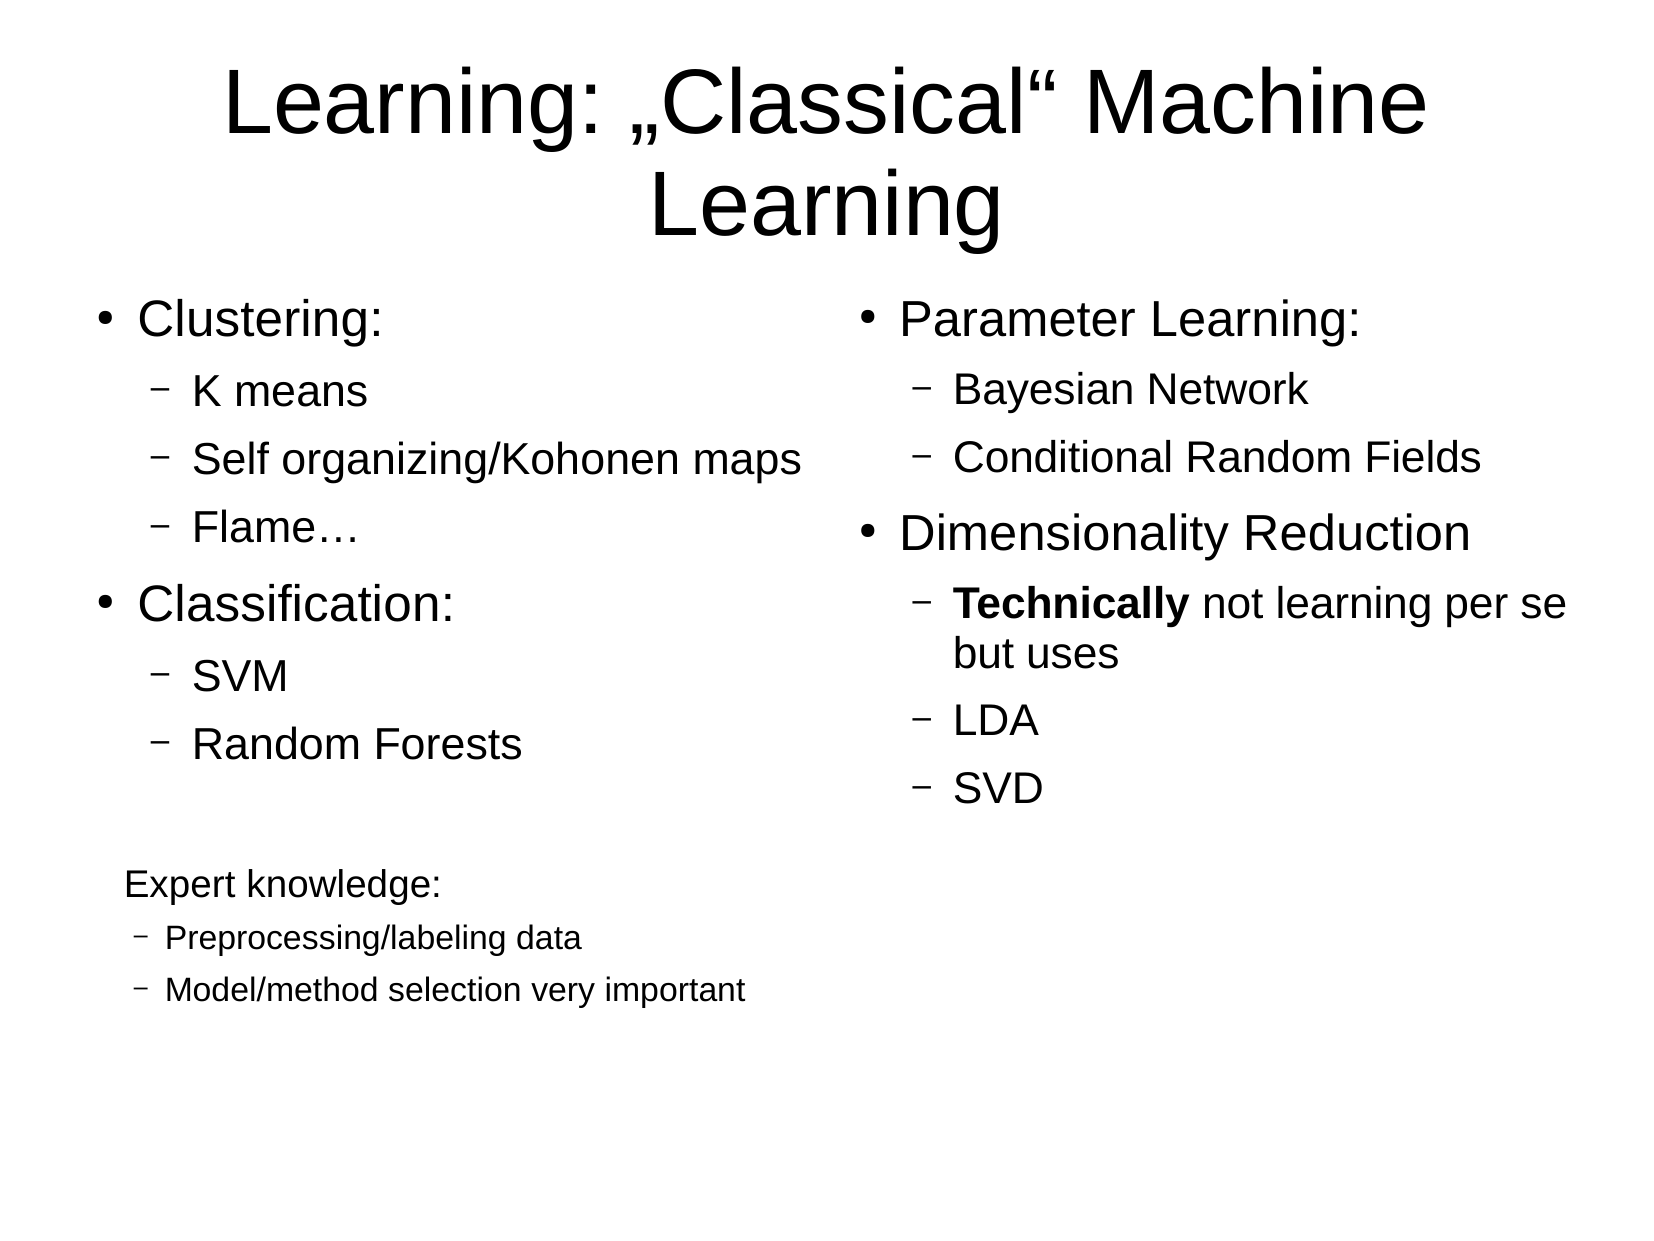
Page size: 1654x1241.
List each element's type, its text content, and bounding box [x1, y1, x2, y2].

list Clustering: K means Self organizing/Kohonen maps Flame… Classification: SVM Random Forests [82, 290, 809, 815]
title Learning: „Classical“ Machine Learning [82, 49, 1571, 257]
list Expert knowledge: Preprocessing/labeling data Model/method selection very important [82, 862, 1571, 1009]
list Parameter Learning: Bayesian Network Conditional Random Fields Dimensionality Reduction Technically not learning per se but uses LDA SVD [845, 290, 1572, 815]
